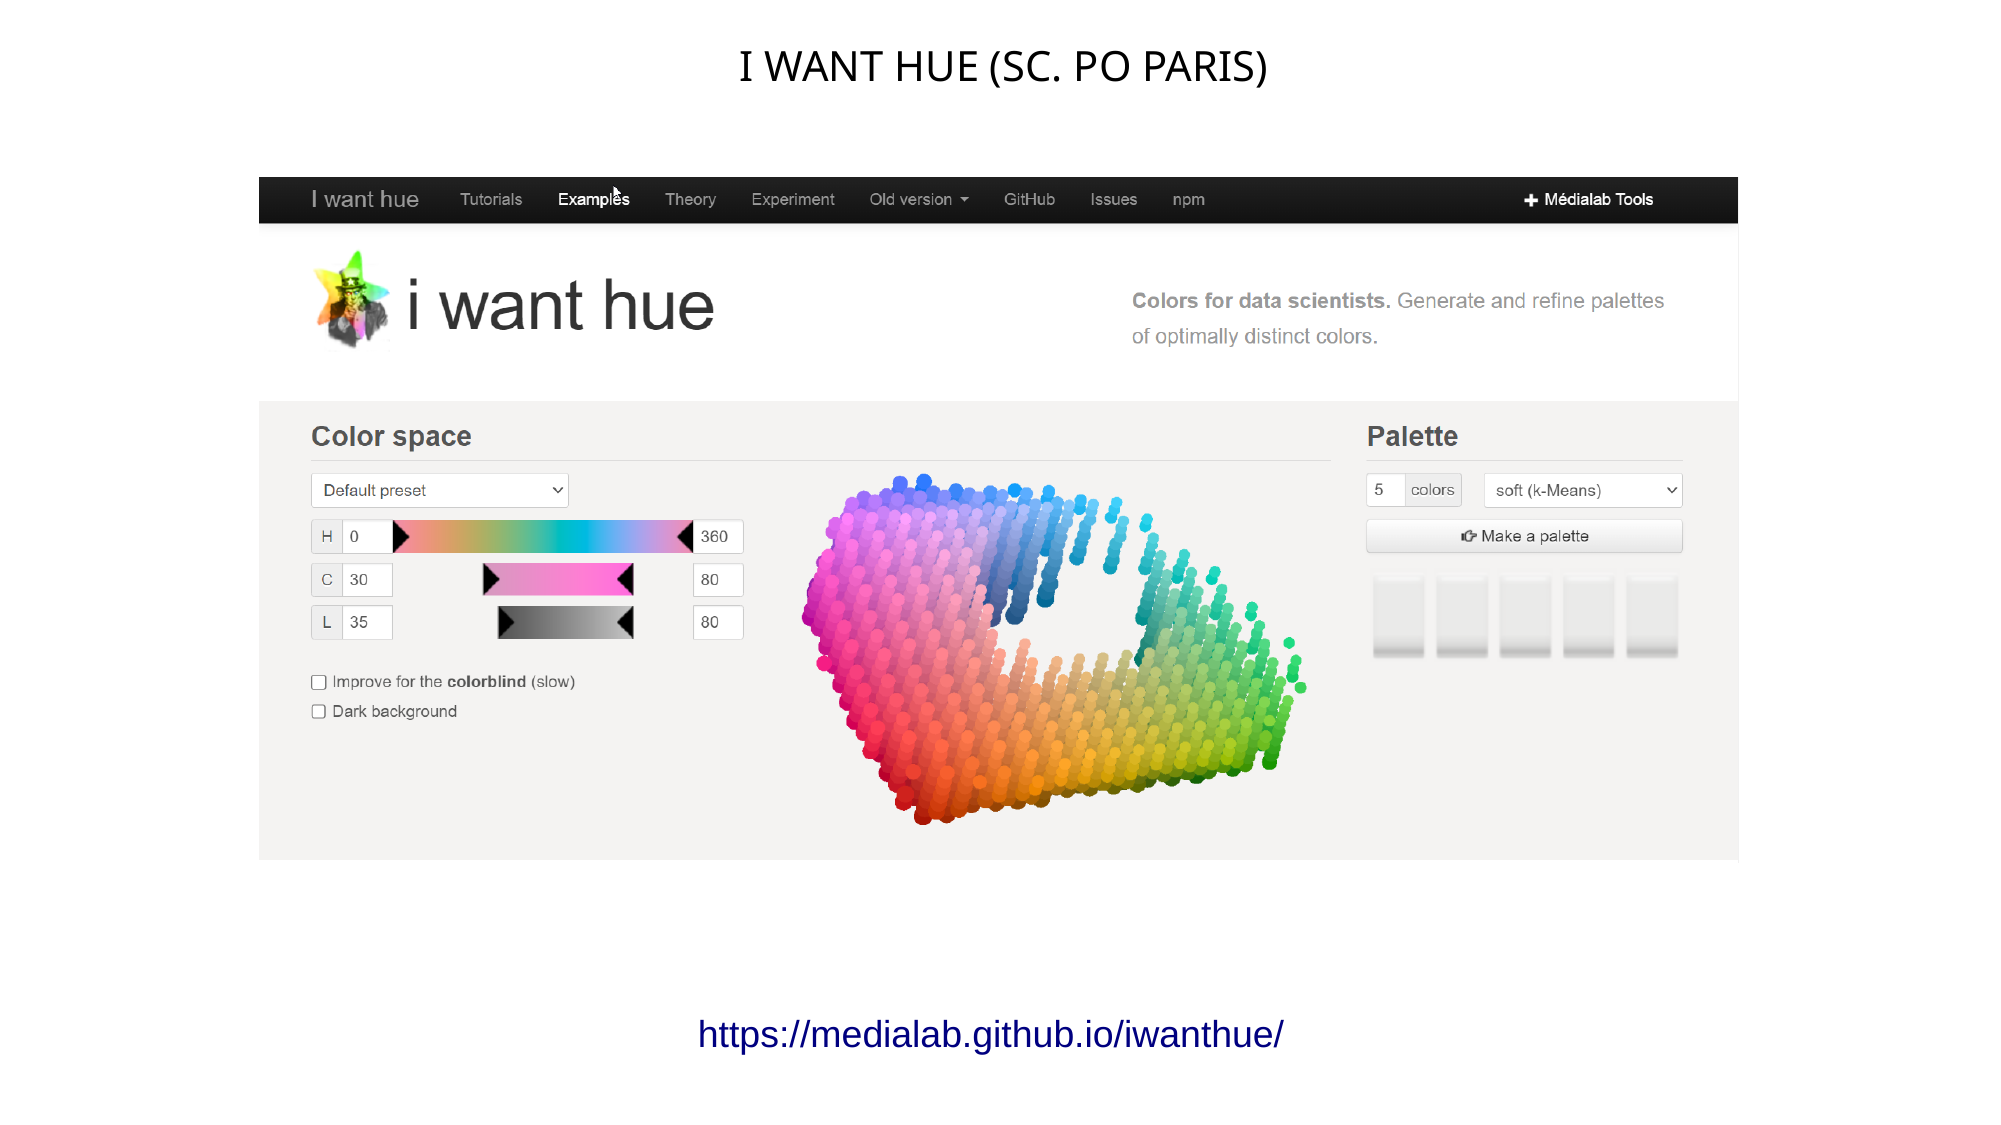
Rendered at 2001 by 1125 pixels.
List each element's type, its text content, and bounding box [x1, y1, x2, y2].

picture [259, 177, 1739, 863]
text_box https://medialab.github.io/iwanthue/ [683, 1006, 1300, 1063]
text_box I want hue (sc. Po paris) [0, 0, 2000, 130]
